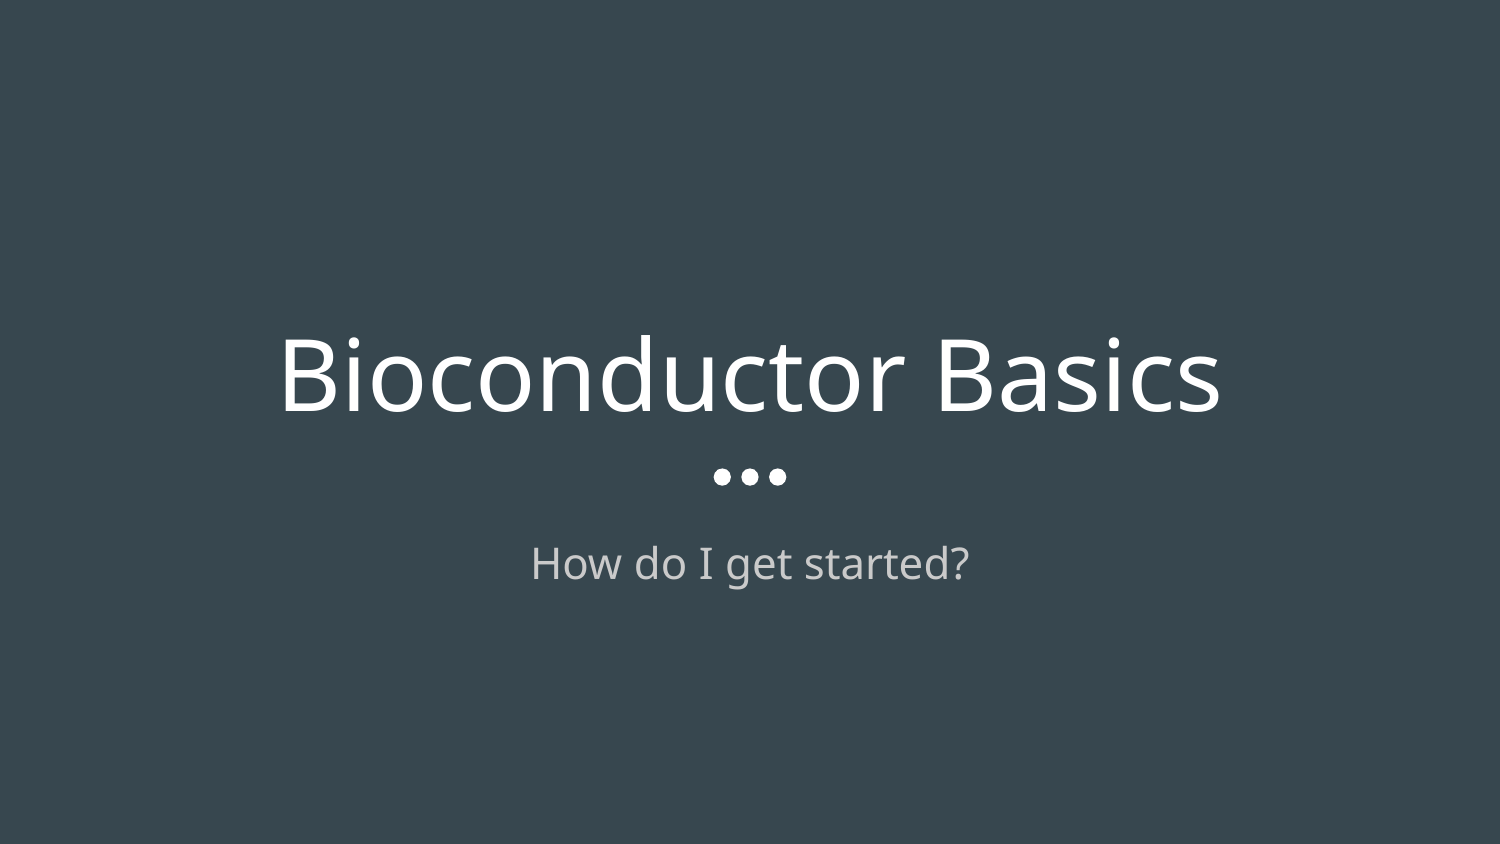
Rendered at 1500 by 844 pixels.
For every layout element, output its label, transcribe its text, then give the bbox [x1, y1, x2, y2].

subtitle How do I get started? [110, 520, 1390, 651]
title Bioconductor Basics [110, 162, 1390, 447]
